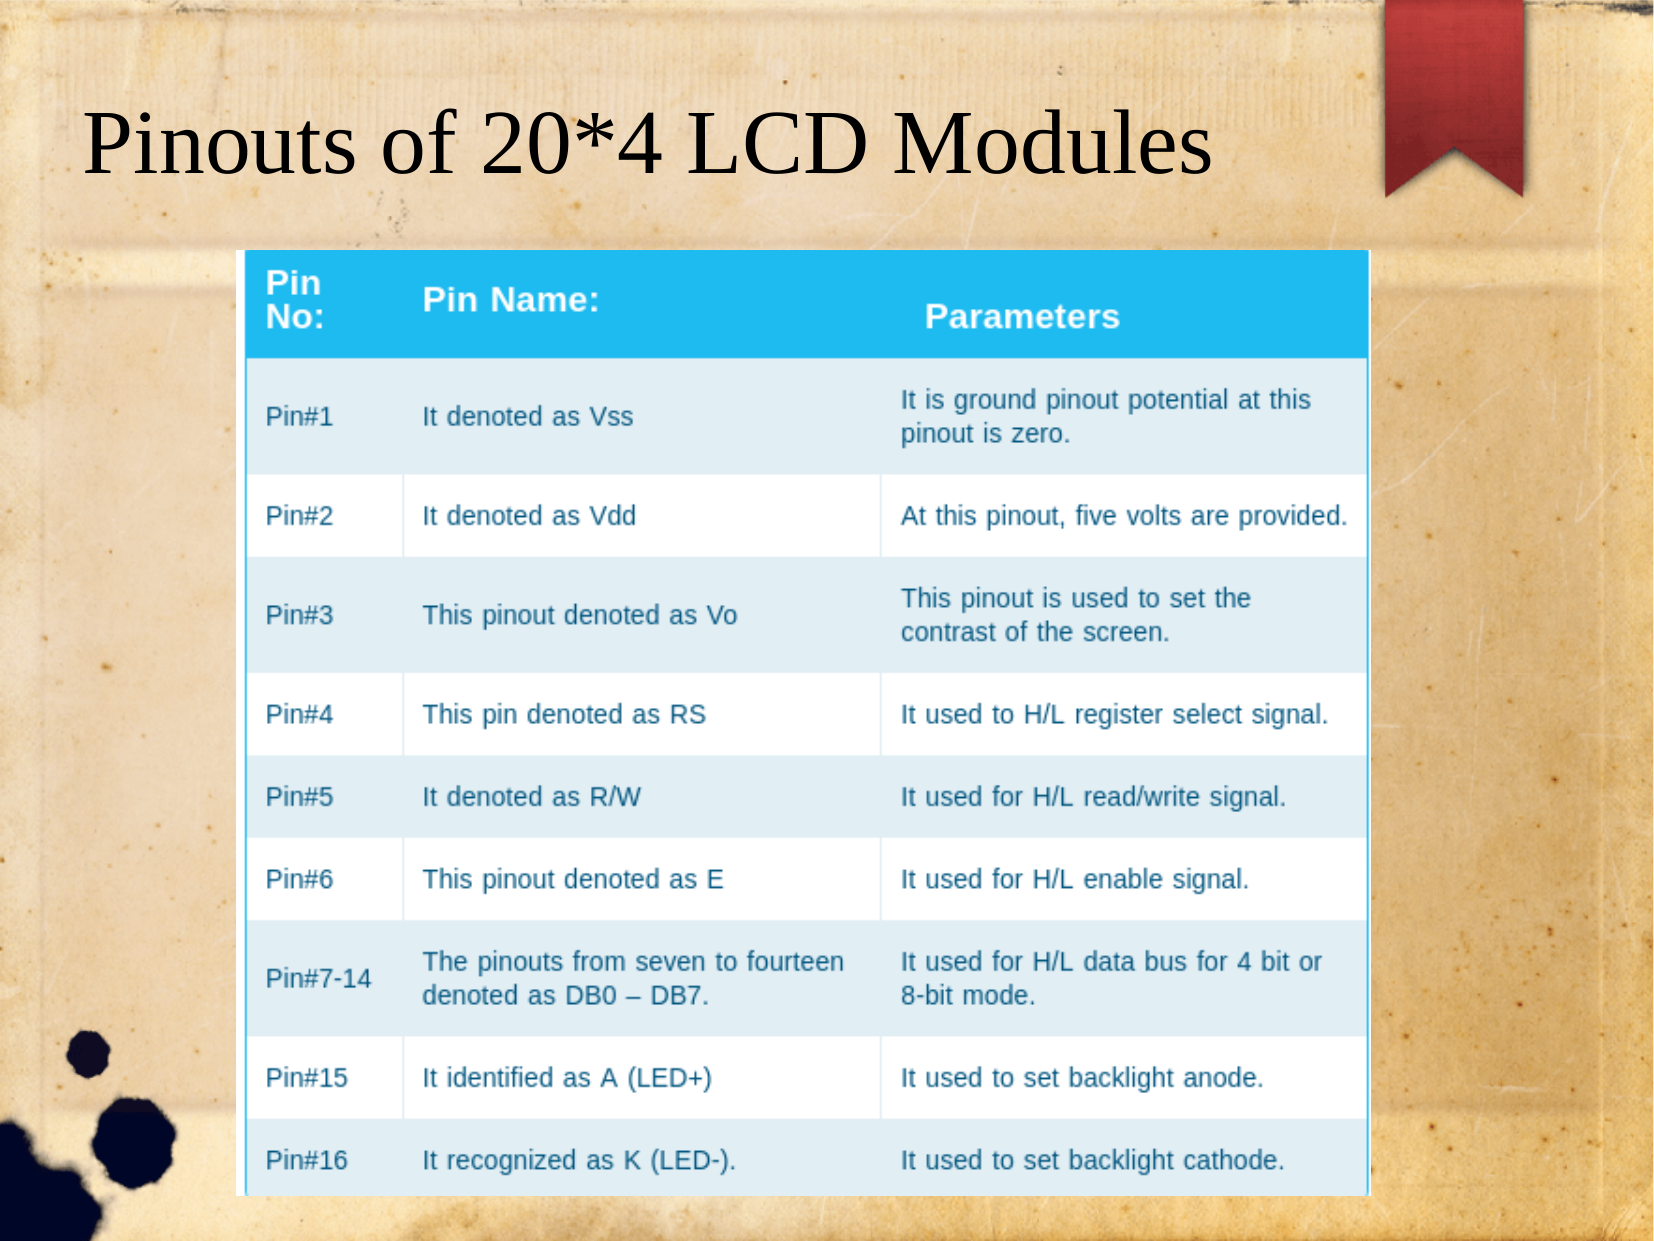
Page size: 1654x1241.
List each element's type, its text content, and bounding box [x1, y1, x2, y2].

title Pinouts of 20*4 LCD Modules [82, 49, 1347, 237]
picture [0, 0, 1654, 1241]
